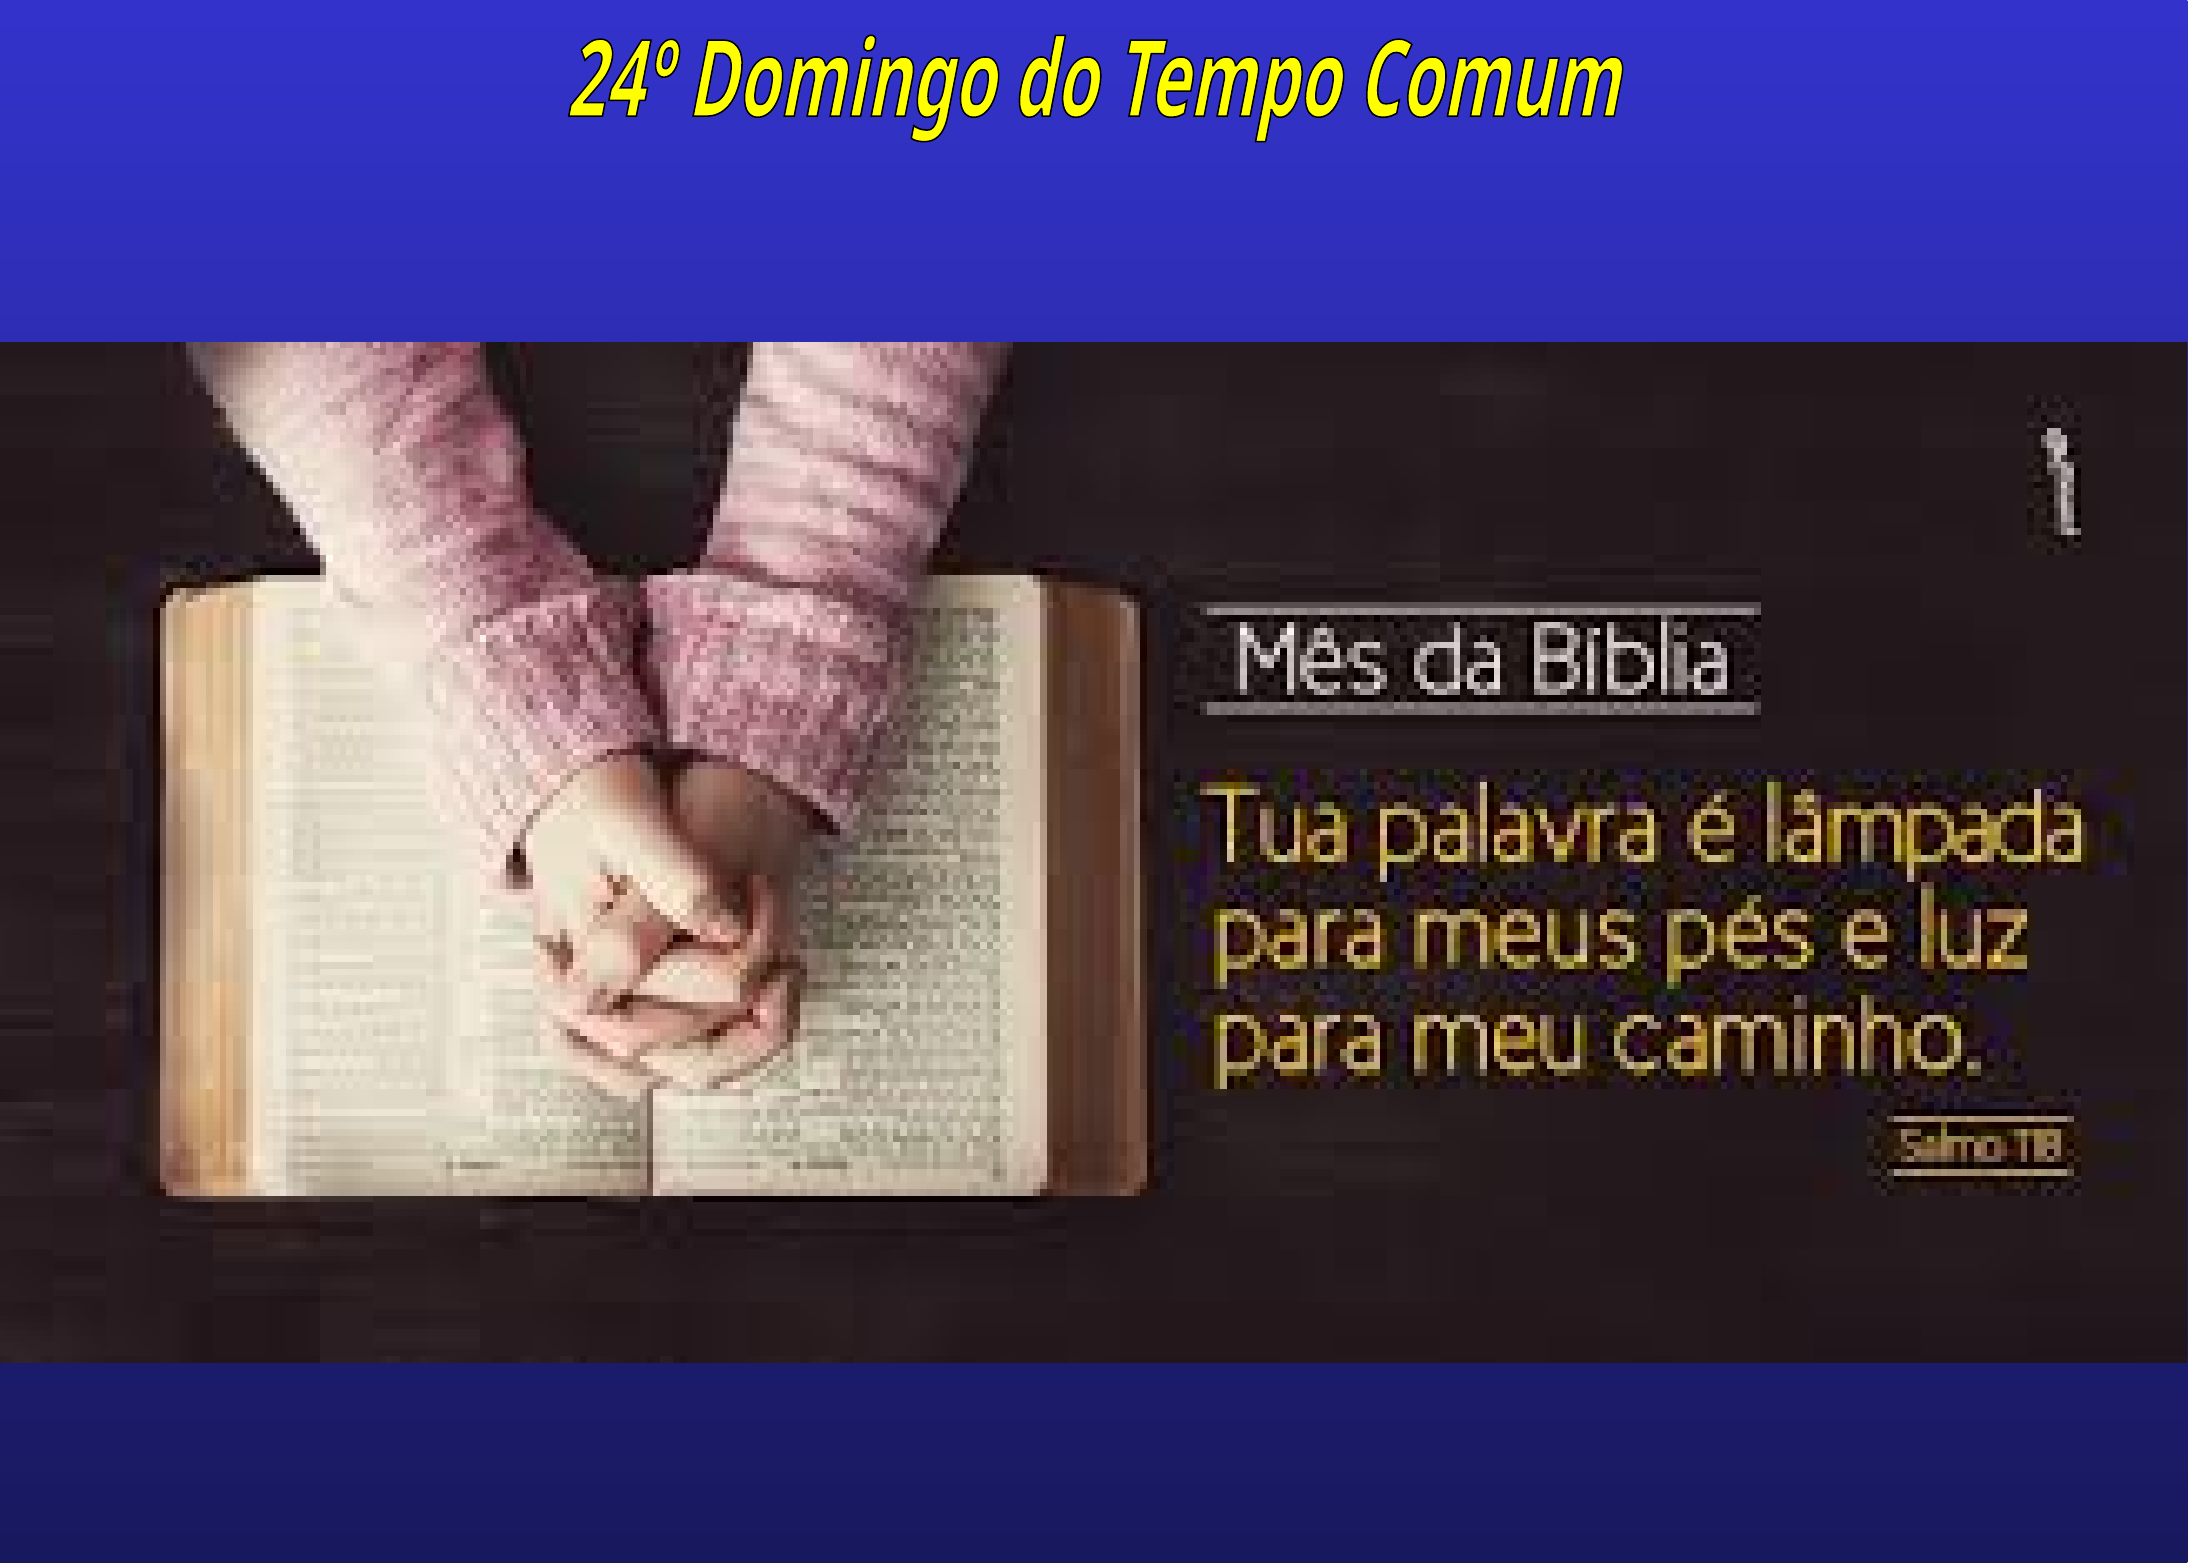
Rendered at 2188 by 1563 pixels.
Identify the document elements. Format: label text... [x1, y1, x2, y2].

text_box 24º Domingo do Tempo Comum [1305, 56, 1344, 118]
text_box 24º Domingo do Tempo Comum [1127, 40, 1167, 117]
text_box 24º Domingo do Tempo Comum [1156, 56, 1194, 118]
text_box 24º Domingo do Tempo Comum [911, 56, 959, 142]
text_box 24º Domingo do Tempo Comum [1407, 56, 1447, 118]
text_box 24º Domingo do Tempo Comum [744, 56, 783, 118]
text_box 24º Domingo do Tempo Comum [1062, 56, 1101, 118]
text_box 24º Domingo do Tempo Comum [850, 58, 872, 117]
text_box 24º Domingo do Tempo Comum [655, 39, 680, 78]
text_box 24º Domingo do Tempo Comum [1516, 58, 1559, 118]
text_box 24º Domingo do Tempo Comum [784, 56, 849, 117]
text_box 24º Domingo do Tempo Comum [1447, 56, 1512, 117]
text_box 24º Domingo do Tempo Comum [1255, 56, 1303, 142]
text_box 24º Domingo do Tempo Comum [568, 39, 613, 117]
text_box 24º Domingo do Tempo Comum [1558, 56, 1623, 117]
text_box 24º Domingo do Tempo Comum [1366, 39, 1412, 118]
text_box 24º Domingo do Tempo Comum [608, 40, 652, 117]
text_box 24º Domingo do Tempo Comum [693, 40, 743, 117]
text_box 24º Domingo do Tempo Comum [871, 56, 914, 117]
text_box 24º Domingo do Tempo Comum [1019, 35, 1066, 118]
text_box 24º Domingo do Tempo Comum [960, 56, 999, 118]
picture [0, 342, 2188, 1363]
text_box 24º Domingo do Tempo Comum [1194, 56, 1259, 117]
